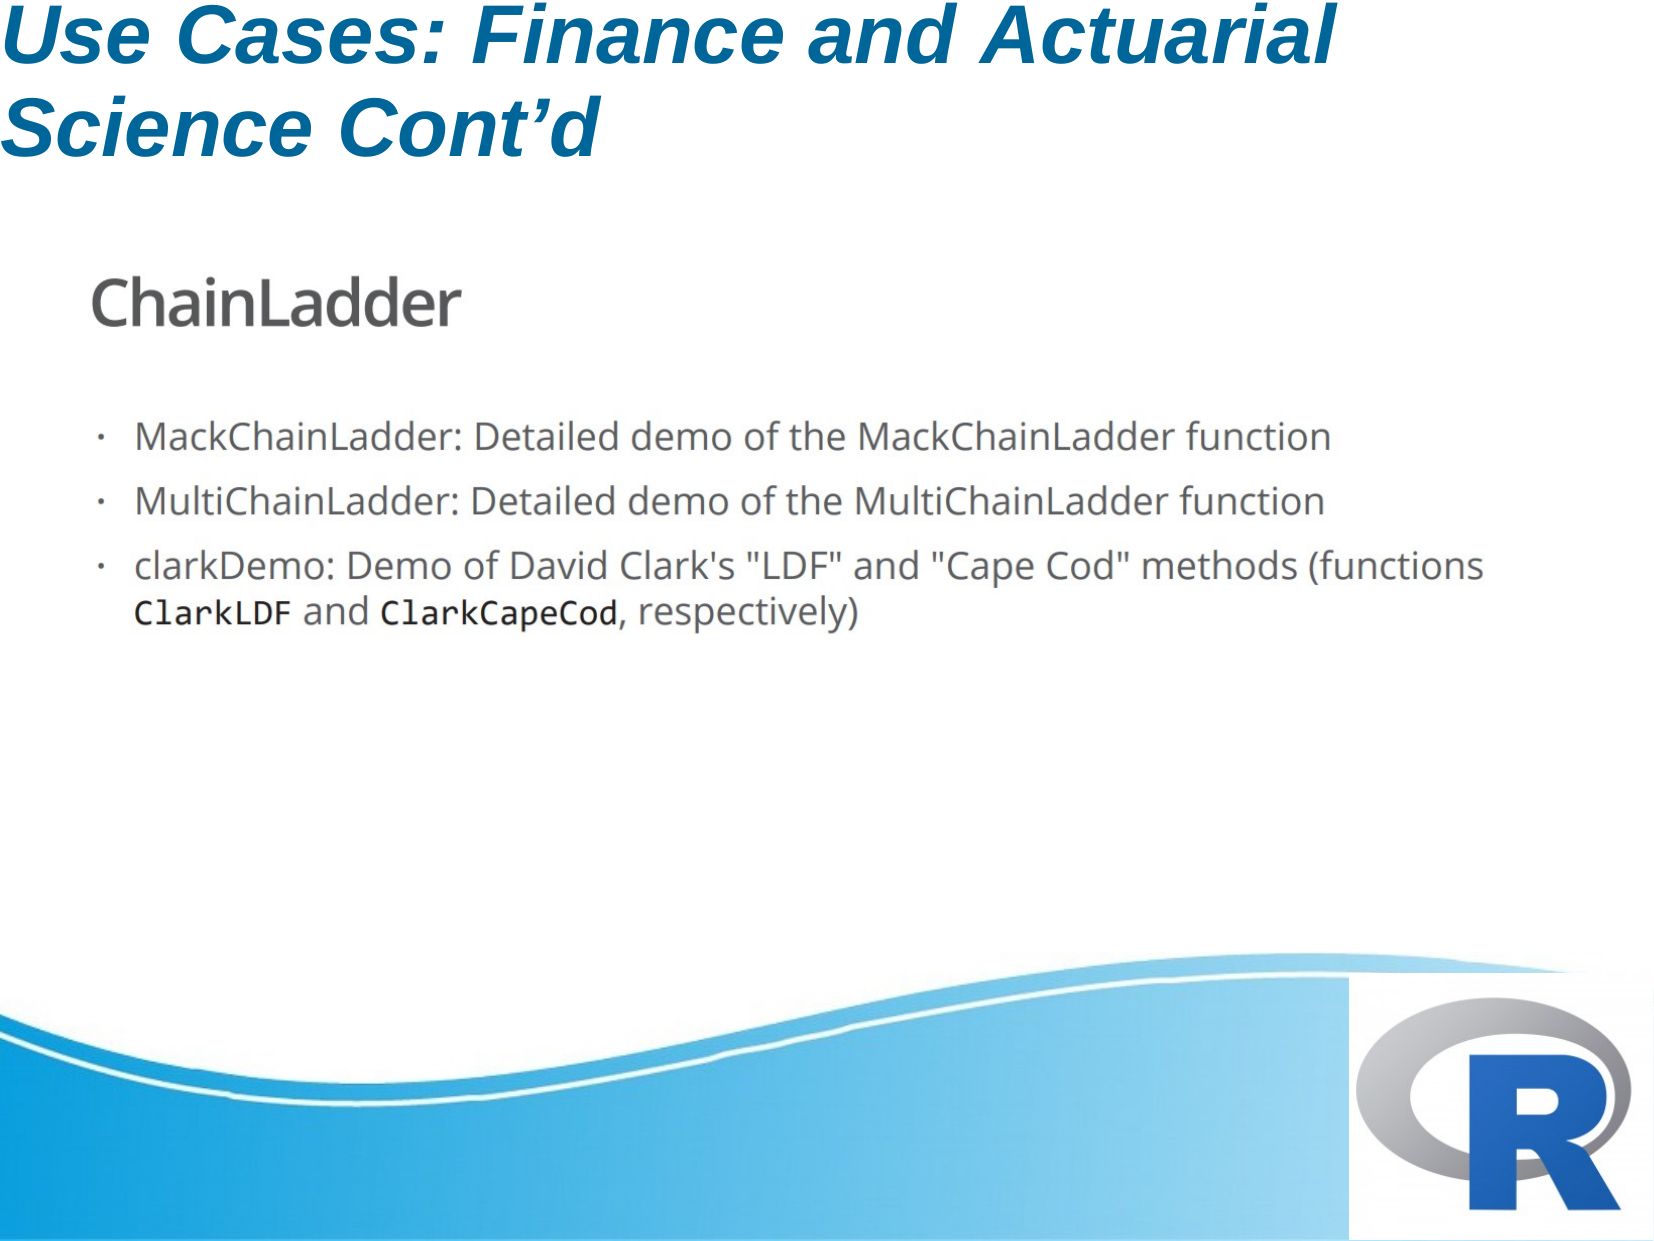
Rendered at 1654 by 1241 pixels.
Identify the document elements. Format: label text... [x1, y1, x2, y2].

picture [0, 231, 1654, 706]
picture [0, 952, 1654, 1241]
title Use Cases: Finance and Actuarial Science Cont’d [0, 0, 1591, 166]
